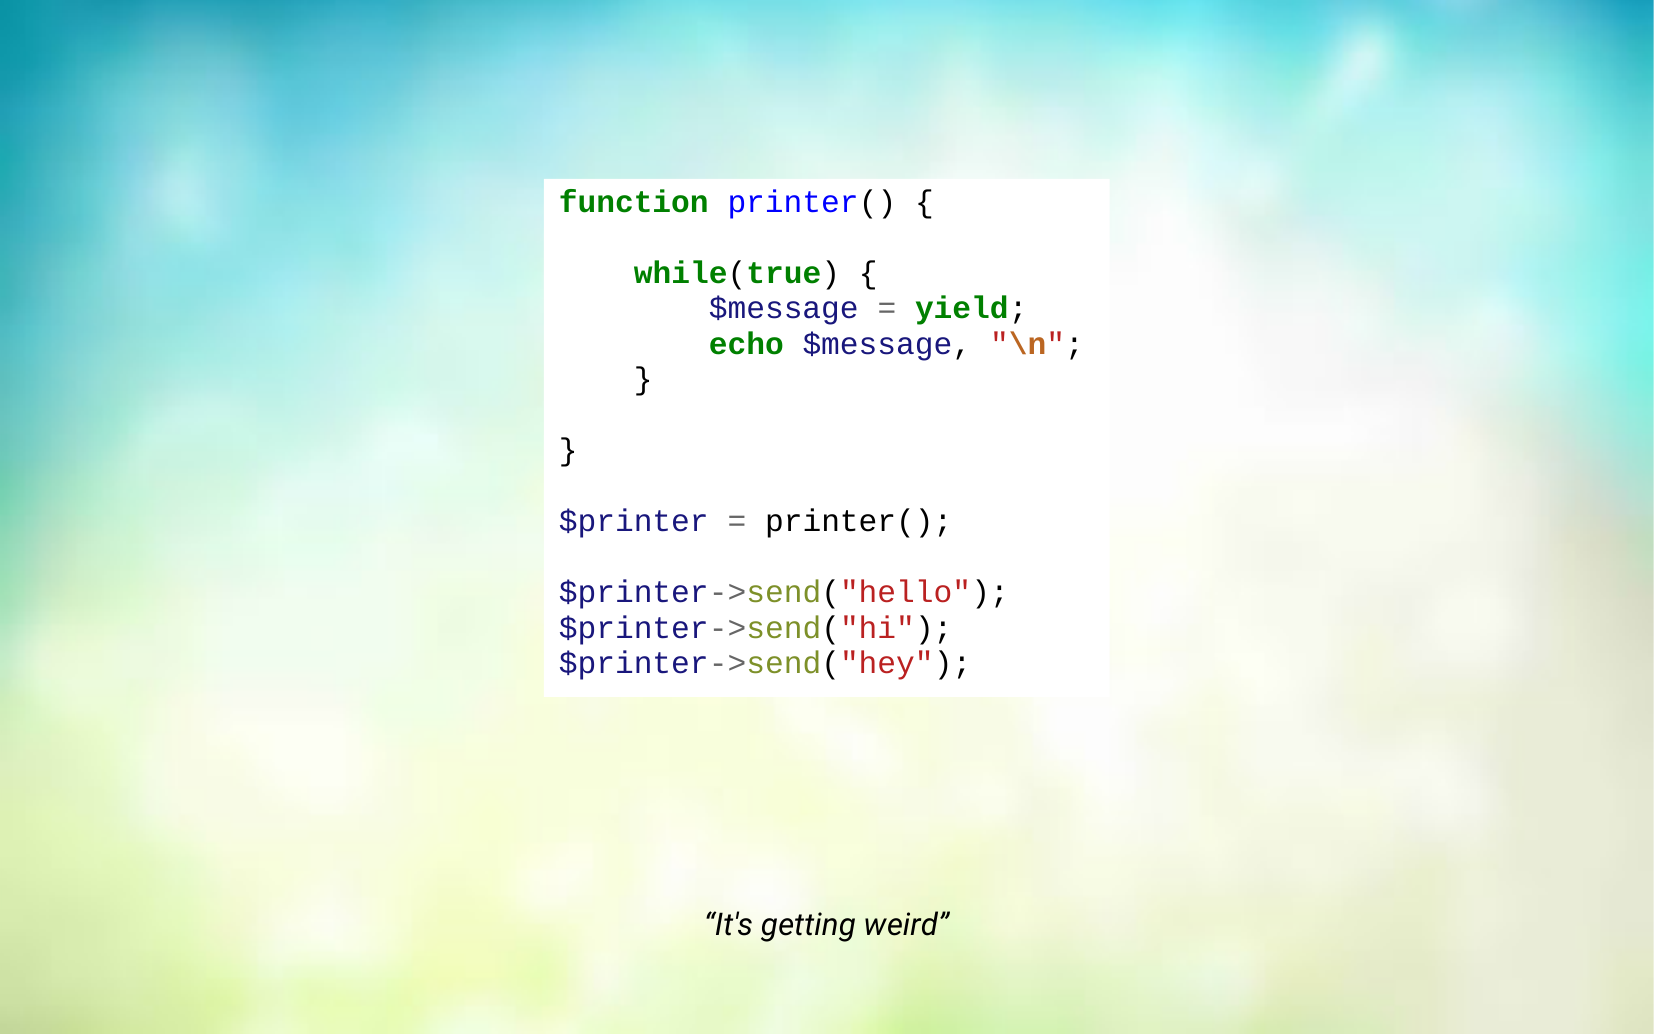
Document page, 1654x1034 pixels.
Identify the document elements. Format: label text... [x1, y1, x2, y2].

text_box “It's getting weird” [596, 895, 1058, 982]
text_box function printer() { while(true) { $message = yield; echo $message, "\n"; } } $printer = printer(); $printer->send("hello"); $printer->send("hi"); $printer->send("hey"); [543, 178, 1110, 697]
picture [0, 0, 1654, 1034]
